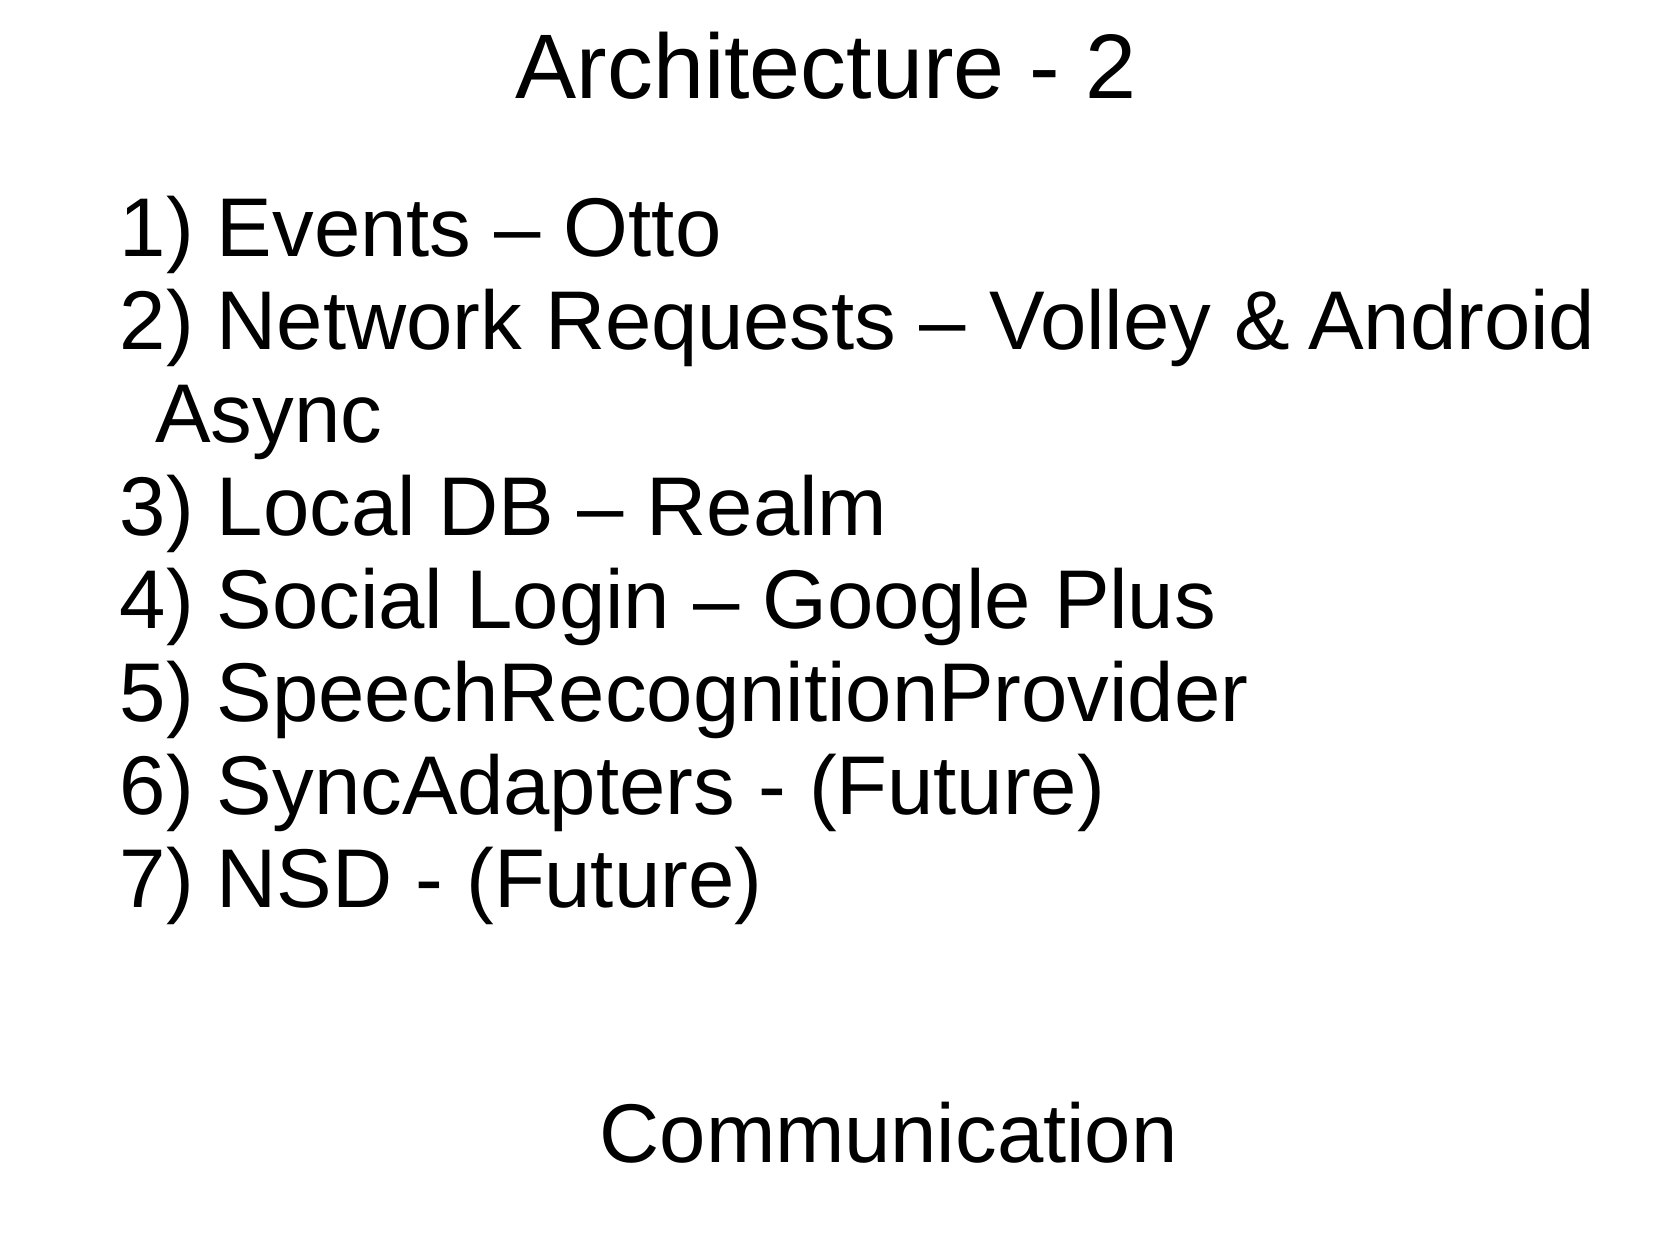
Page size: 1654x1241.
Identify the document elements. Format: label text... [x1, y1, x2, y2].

text_box Communication [585, 1080, 1231, 1189]
title Architecture - 2 [82, 15, 1571, 223]
text_box Events – Otto Network Requests – Volley & Android Async Local DB – Realm Social Login – Google Plus SpeechRecognitionProvider SyncAdapters - (Future) NSD - (Future) [105, 173, 1654, 935]
